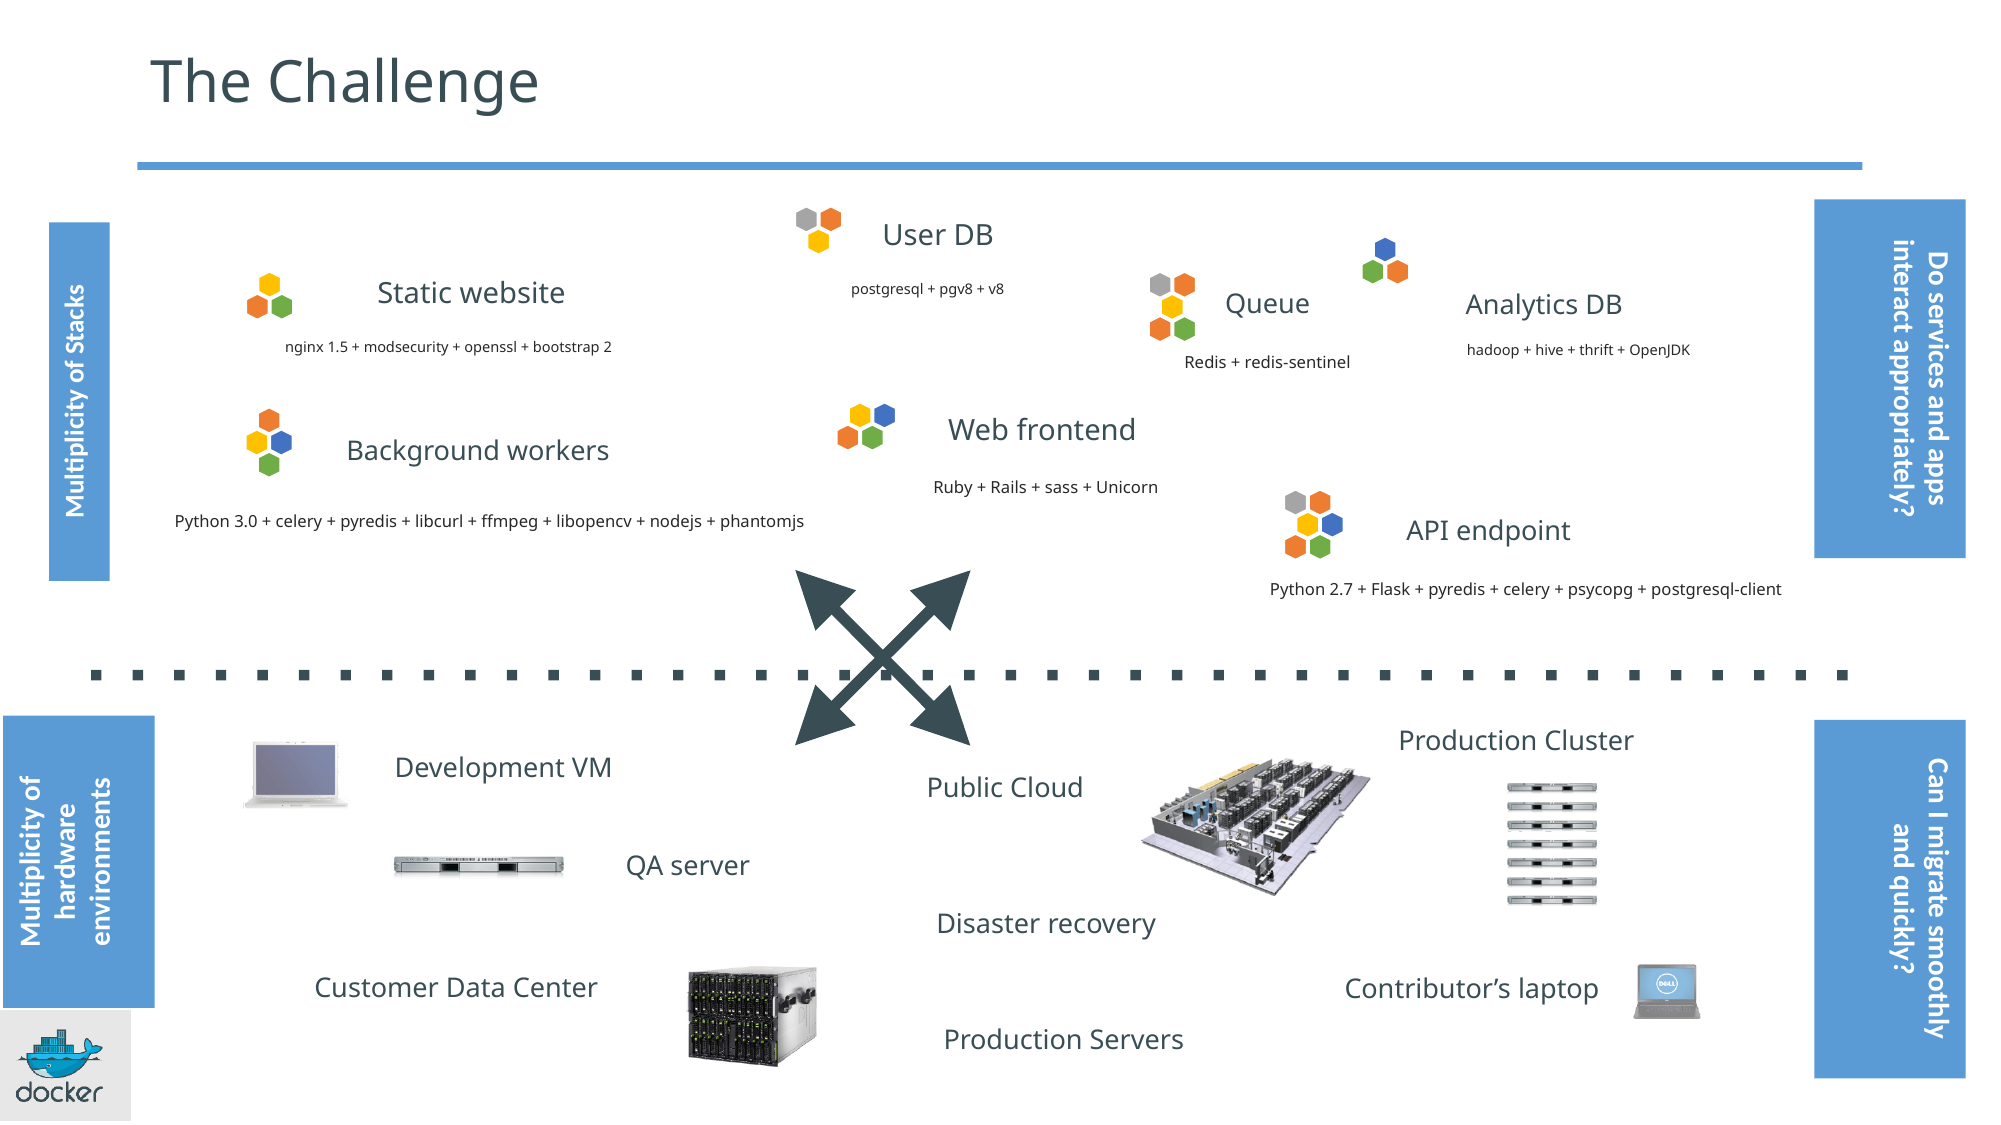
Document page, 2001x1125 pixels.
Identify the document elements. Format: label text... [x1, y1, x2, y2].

text_box Customer Data Center [287, 966, 625, 1007]
text_box hadoop + hive + thrift + OpenJDK [1414, 336, 1743, 364]
text_box Queue [1210, 280, 1325, 326]
text_box User DB [866, 211, 1010, 257]
text_box nginx 1.5 + modsecurity + openssl + bootstrap 2 [176, 302, 721, 392]
picture [682, 963, 819, 1069]
picture [389, 811, 567, 926]
text_box [836, 402, 896, 451]
text_box [1148, 271, 1196, 343]
text_box [1361, 236, 1410, 285]
text_box Python 2.7 + Flask + pyredis + celery + psycopg + postgresql-client [1176, 543, 1876, 634]
text_box Redis + redis-sentinel [995, 337, 1540, 387]
text_box [795, 206, 843, 255]
text_box postgresql + pgv8 + v8 [815, 275, 1040, 303]
picture [0, 1010, 131, 1121]
text_box Contributor’s laptop [1325, 967, 1619, 1008]
text_box Can I migrate smoothly and quickly? [1814, 719, 1966, 1079]
text_box QA server [612, 844, 763, 885]
text_box API endpoint [1380, 506, 1597, 543]
text_box Background workers [305, 426, 651, 473]
text_box [246, 271, 294, 320]
picture [1141, 758, 1371, 896]
text_box Development VM [374, 745, 633, 787]
text_box Production Cluster [1378, 719, 1655, 761]
picture [1507, 783, 1597, 906]
title The Challenge [135, 29, 1861, 139]
picture [237, 741, 350, 809]
text_box Public Cloud [911, 766, 1100, 807]
text_box Web frontend [927, 405, 1165, 452]
text_box [1284, 489, 1344, 560]
text_box Disaster recovery [915, 902, 1177, 943]
text_box Static website [354, 269, 589, 302]
text_box Multiplicity of Stacks [49, 222, 110, 581]
text_box Production Servers [920, 1018, 1207, 1059]
text_box [245, 407, 293, 478]
text_box Multiplicity of hardware environments [3, 715, 155, 1008]
text_box Ruby + Rails + sass + Unicorn [773, 462, 1319, 512]
picture [1633, 964, 1701, 1019]
text_box Do services and apps interact appropriately? [1814, 199, 1966, 559]
text_box Analytics DB [1436, 280, 1652, 326]
text_box Python 3.0 + celery + pyredis + libcurl + ffmpeg + libopencv + nodejs + phantomjs [140, 475, 840, 566]
